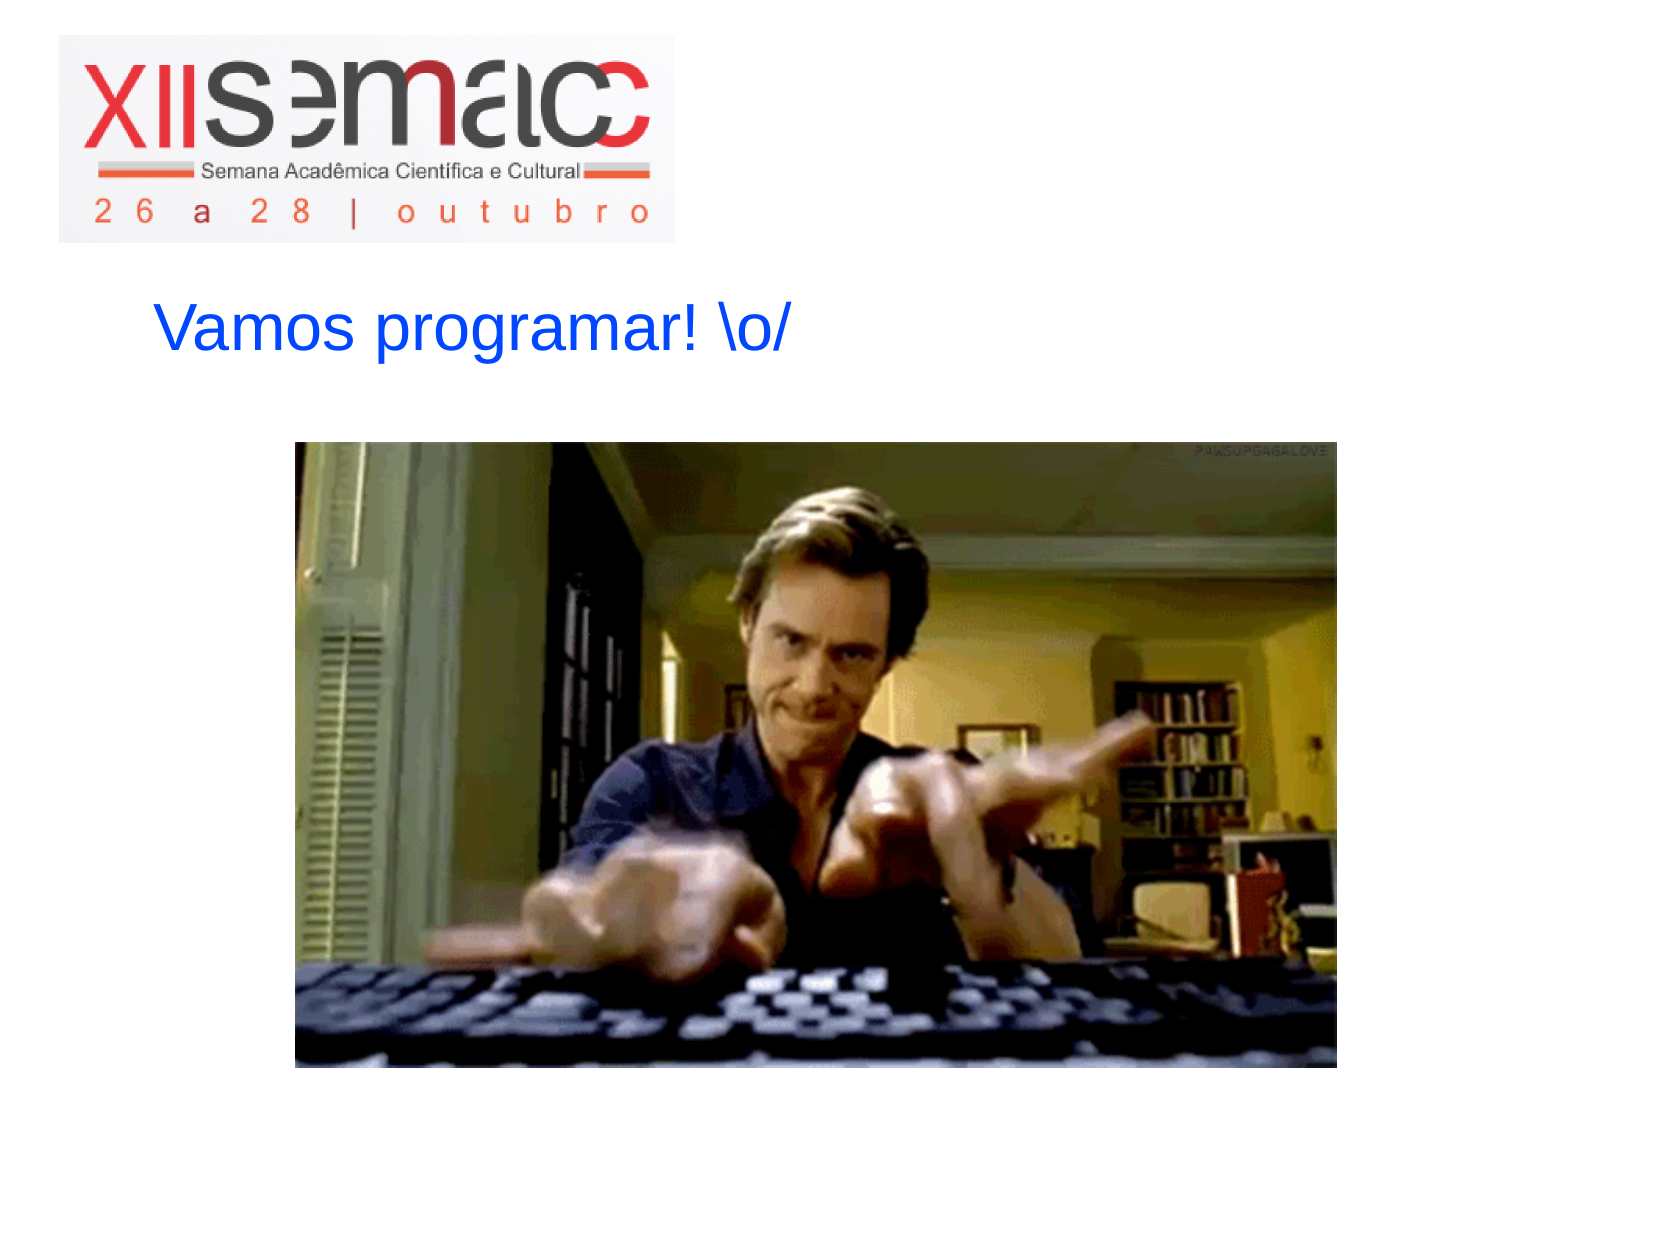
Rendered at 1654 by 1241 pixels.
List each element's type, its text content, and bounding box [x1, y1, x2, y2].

list Vamos programar! \o/ [82, 290, 1571, 1109]
picture [295, 442, 1337, 1068]
picture [59, 35, 675, 243]
